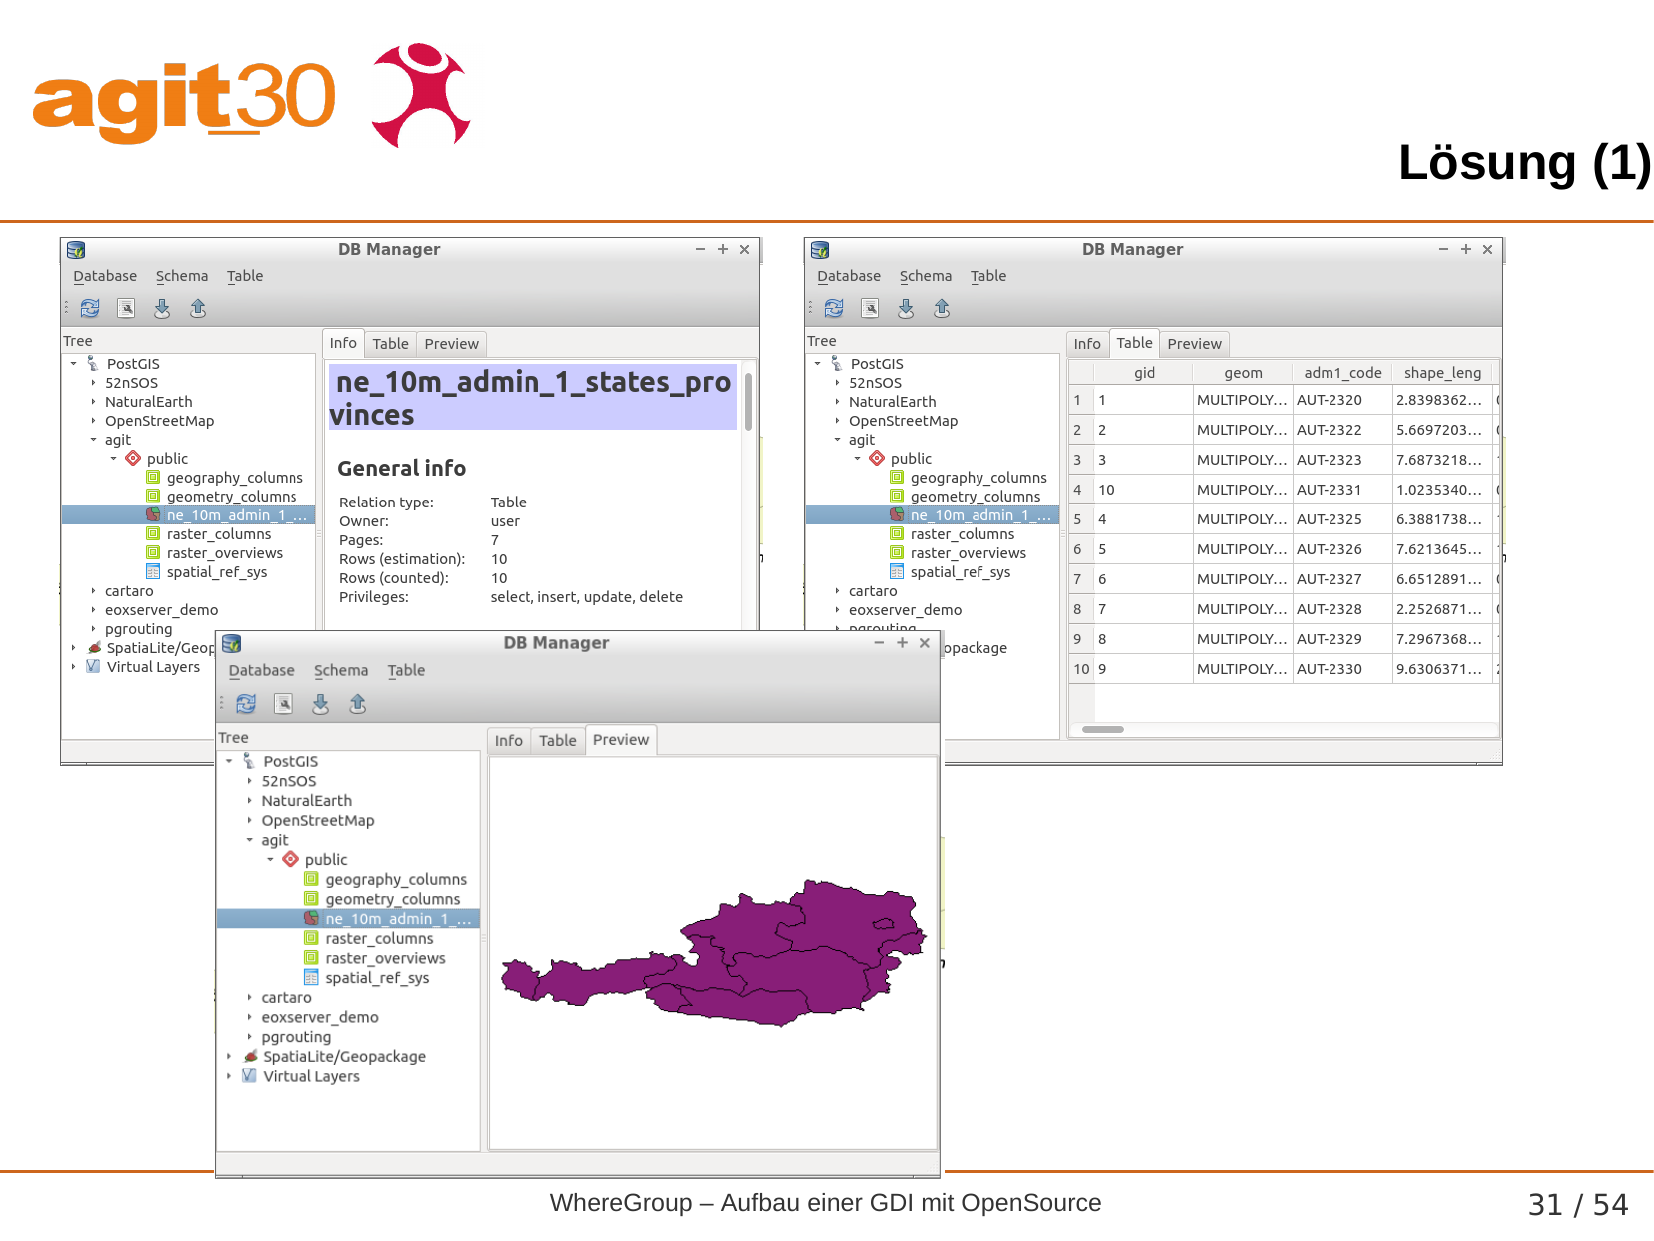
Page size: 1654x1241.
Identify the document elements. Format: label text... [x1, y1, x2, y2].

picture [59, 237, 1506, 1182]
title Lösung (1) [265, 118, 1654, 207]
picture [29, 58, 340, 148]
